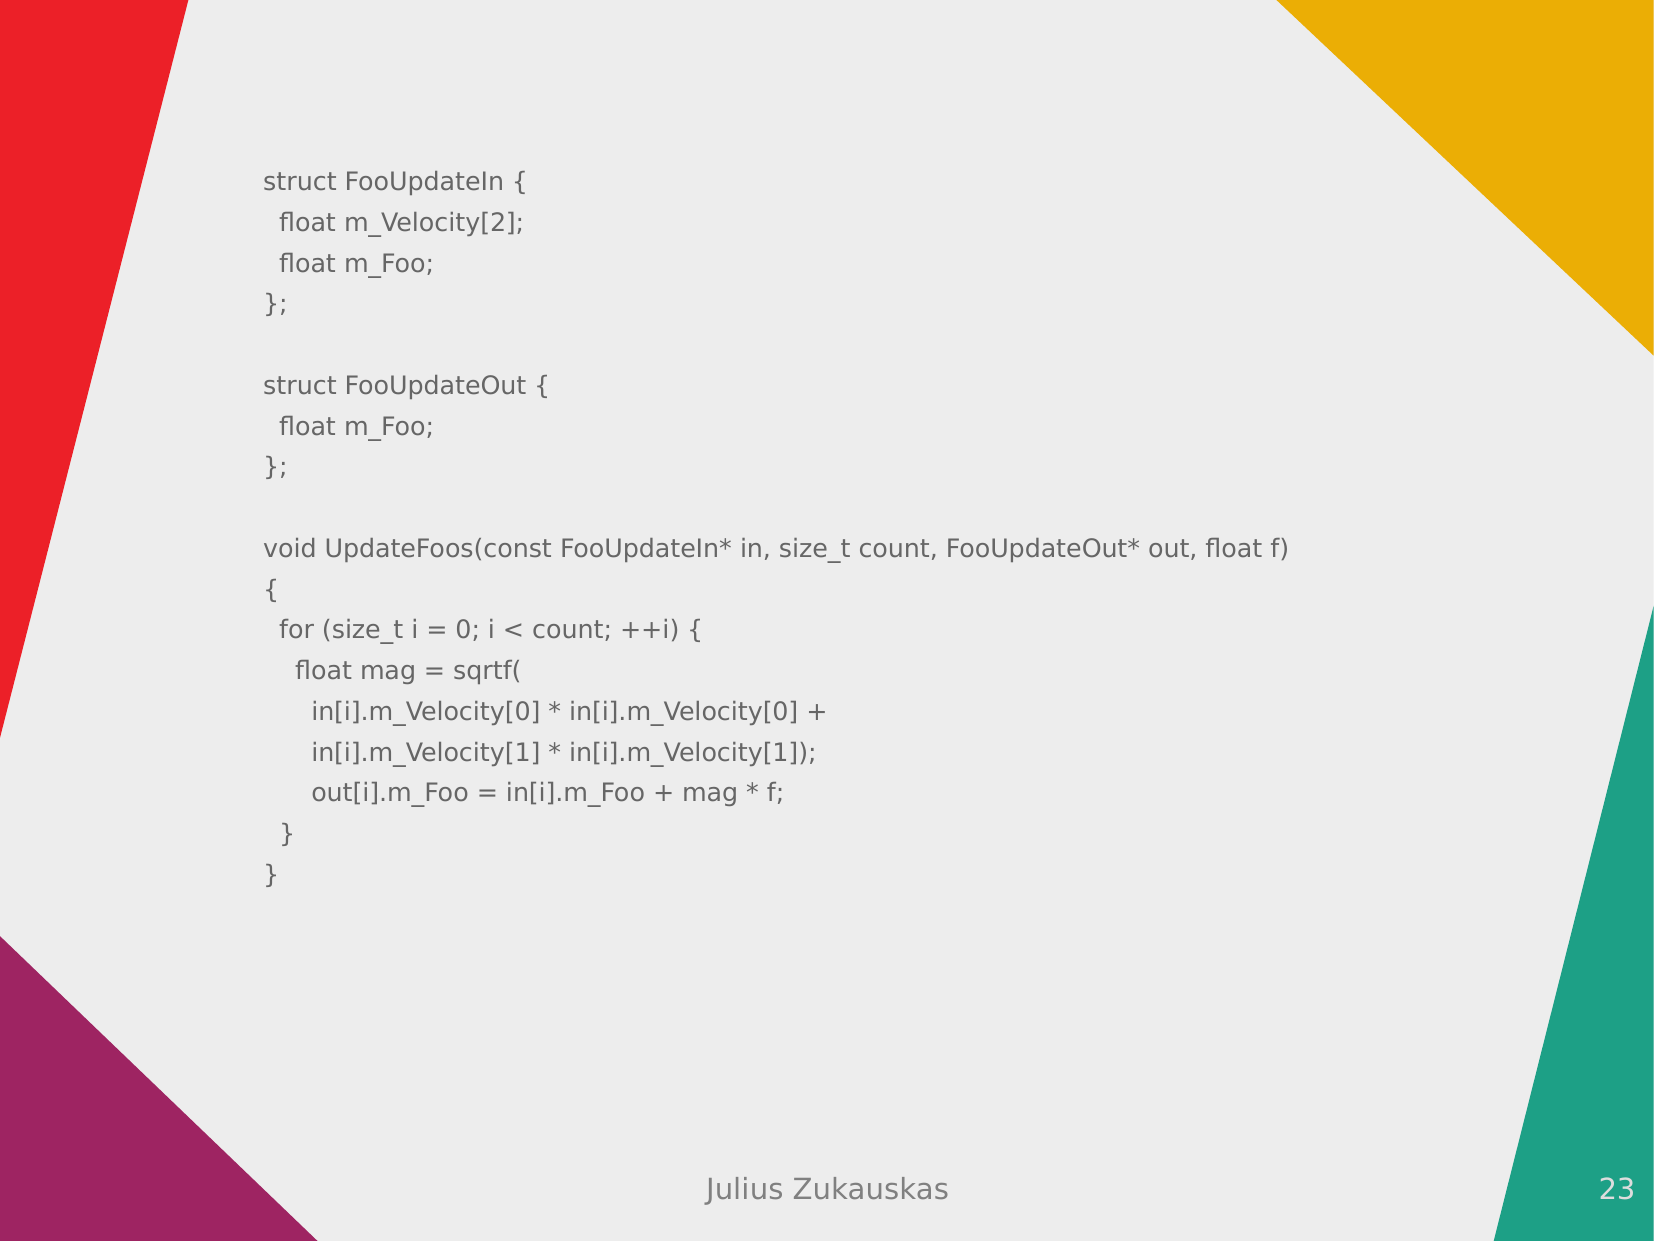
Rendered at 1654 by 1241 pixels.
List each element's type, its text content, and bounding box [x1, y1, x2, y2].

list struct FooUpdateIn { float m_Velocity[2]; float m_Foo; }; struct FooUpdateOut { float m_Foo; }; void UpdateFoos(const FooUpdateIn* in, size_t count, FooUpdateOut* out, float f) { for (size_t i = 0; i < count; ++i) { float mag = sqrtf( in[i].m_Velocity[0] * in[i].m_Velocity[0] + in[i].m_Velocity[1] * in[i].m_Velocity[1]); out[i].m_Foo = in[i].m_Foo + mag * f; } } [236, 167, 1303, 898]
